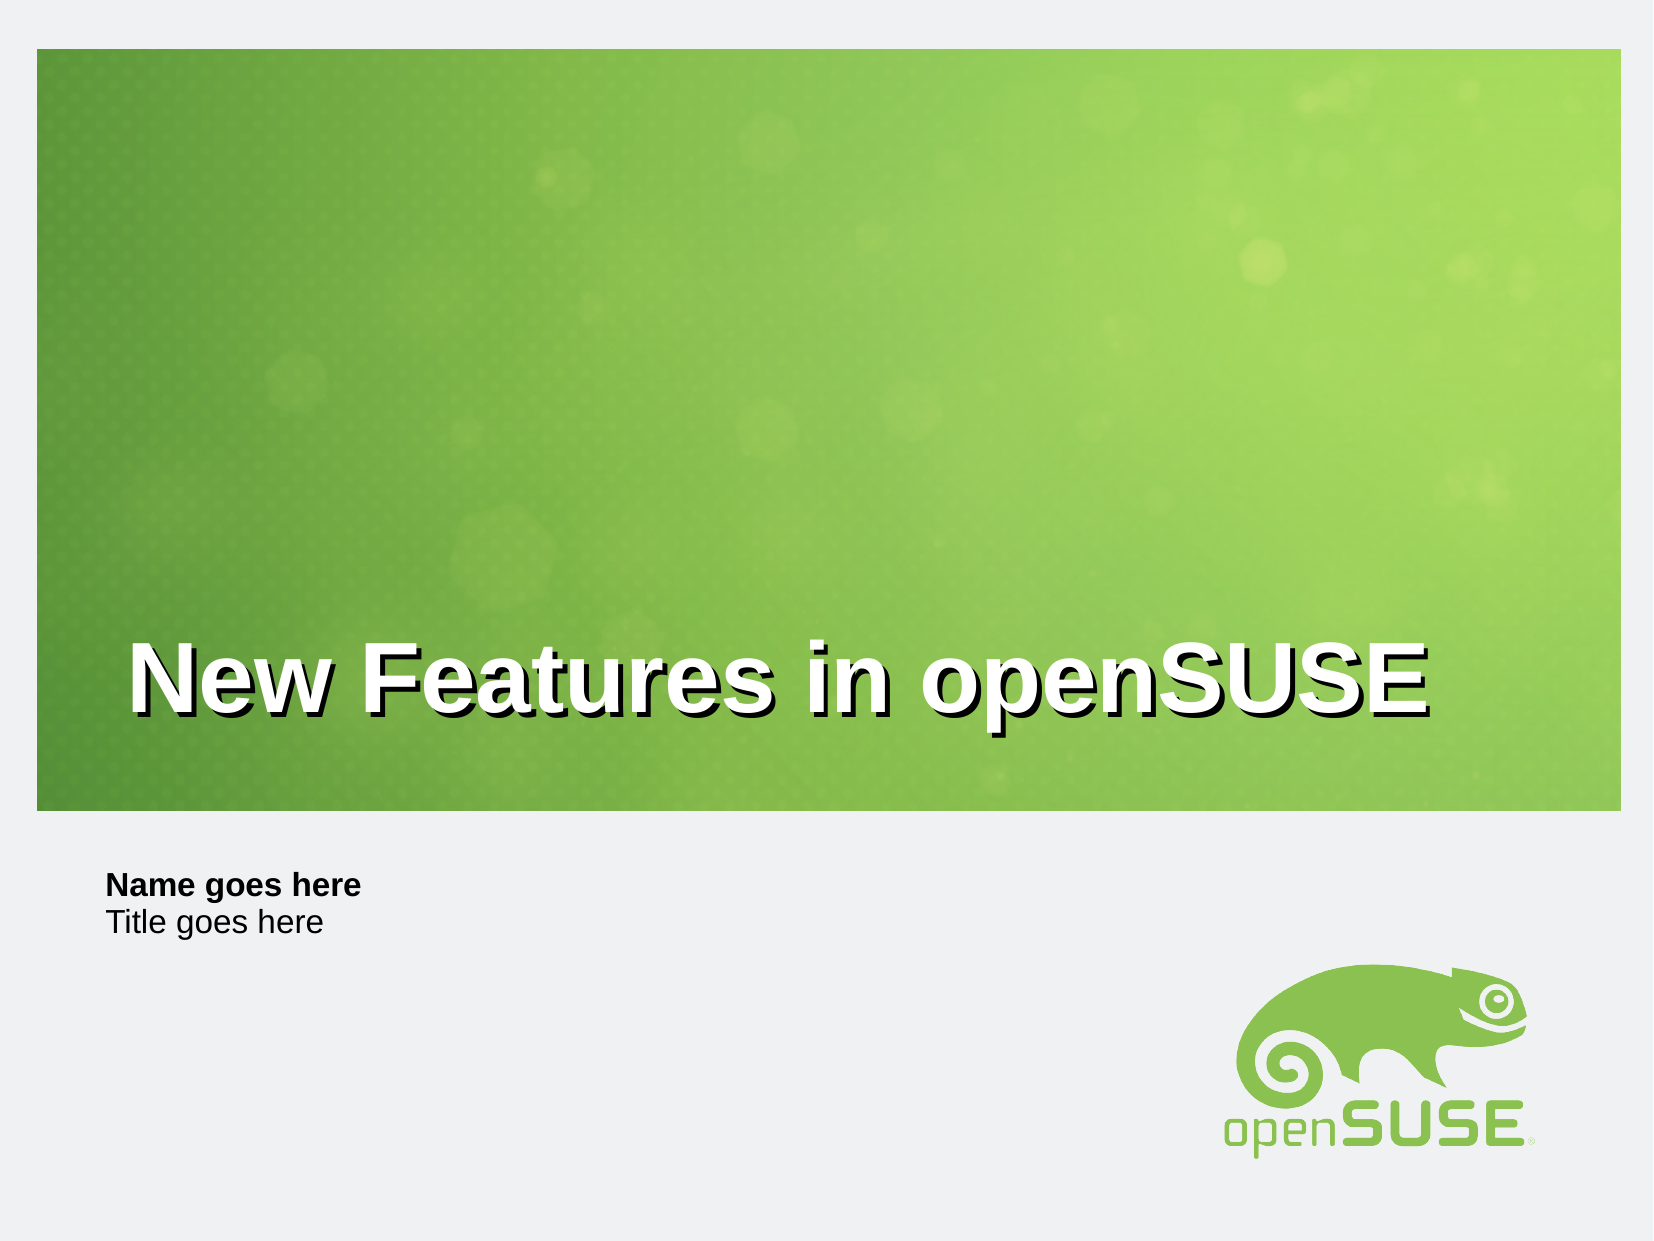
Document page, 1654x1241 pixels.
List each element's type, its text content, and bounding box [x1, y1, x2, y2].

list Name goes here Title goes here [105, 866, 838, 1241]
title New Features in openSUSE [126, 428, 1573, 734]
picture [0, 0, 1654, 1241]
